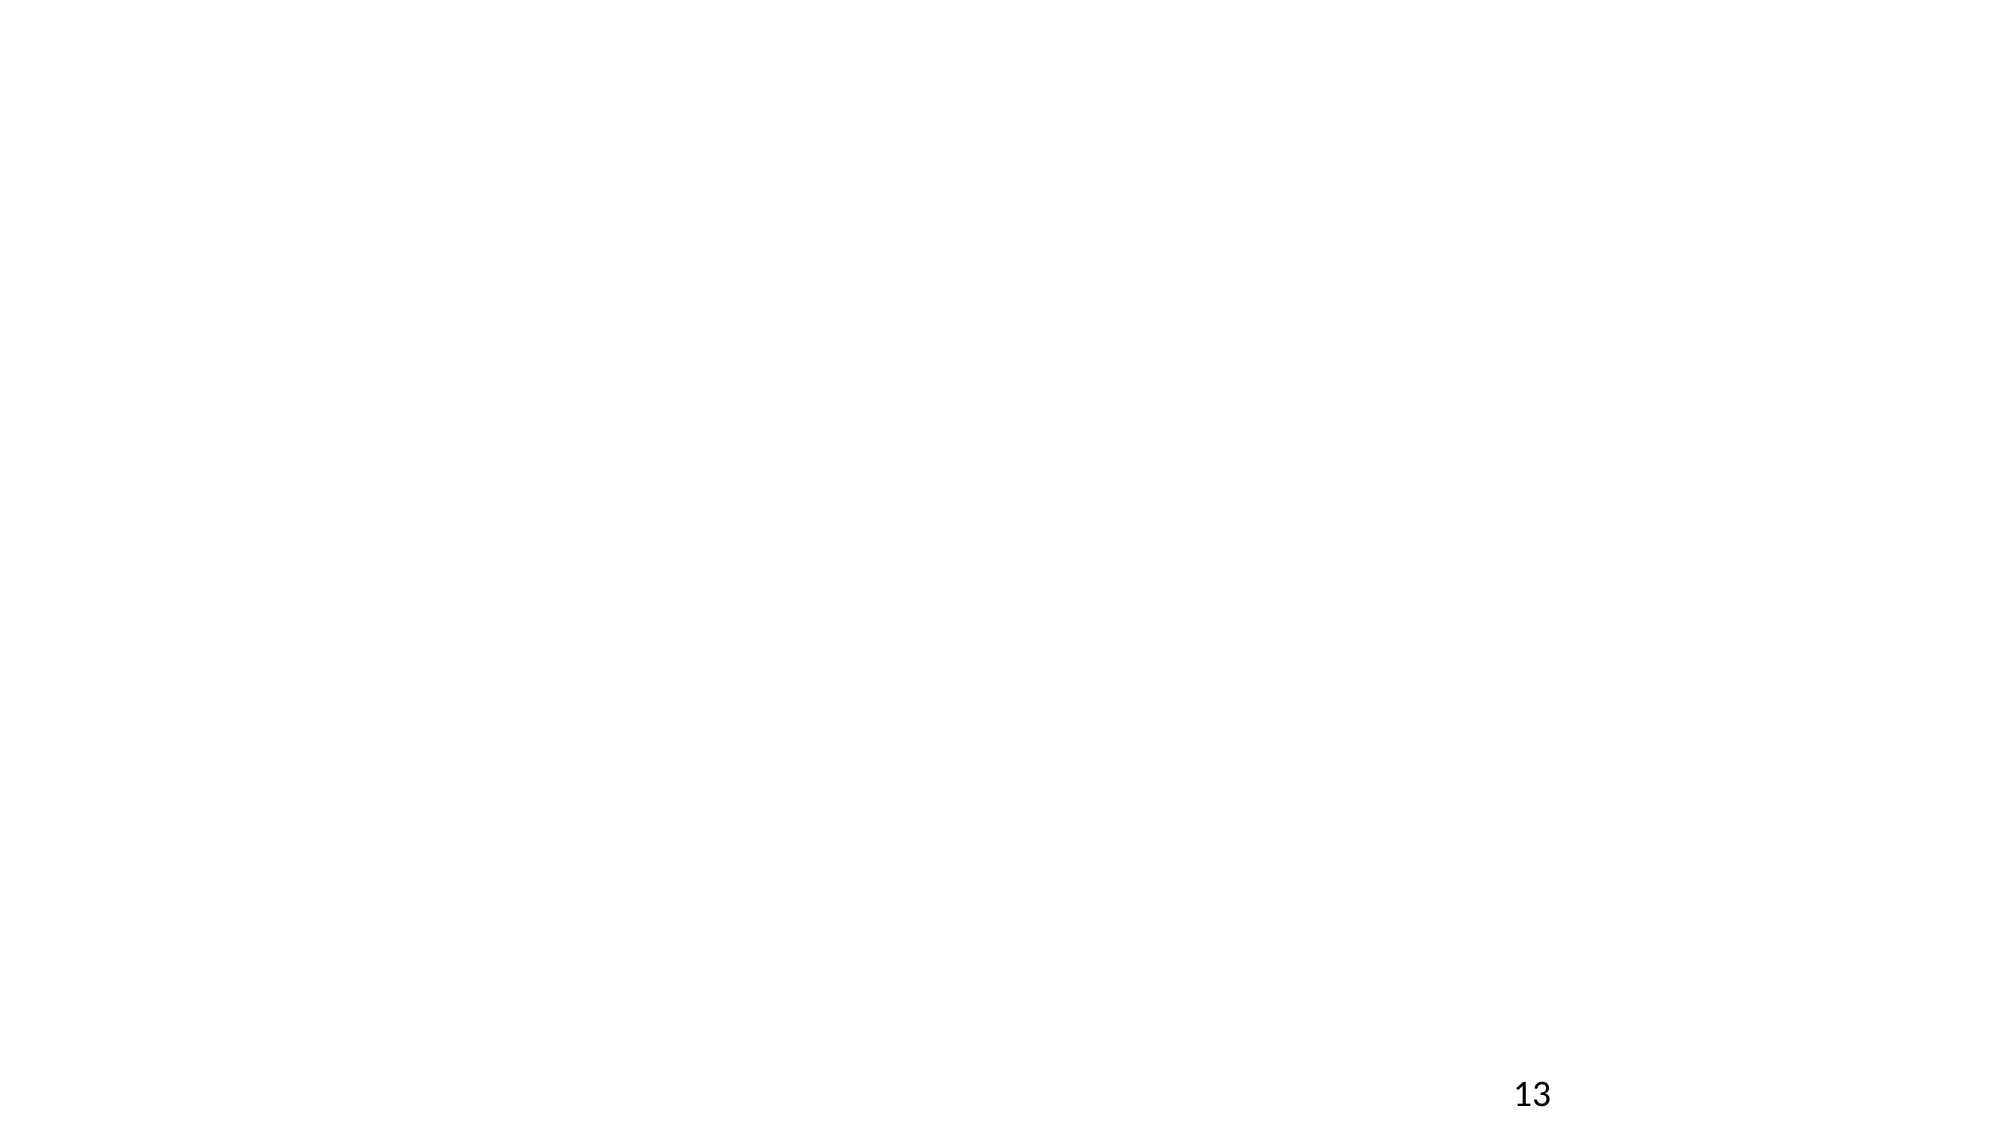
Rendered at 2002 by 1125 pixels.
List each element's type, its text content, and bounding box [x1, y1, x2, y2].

text_box 13 [1498, 1061, 1949, 1122]
